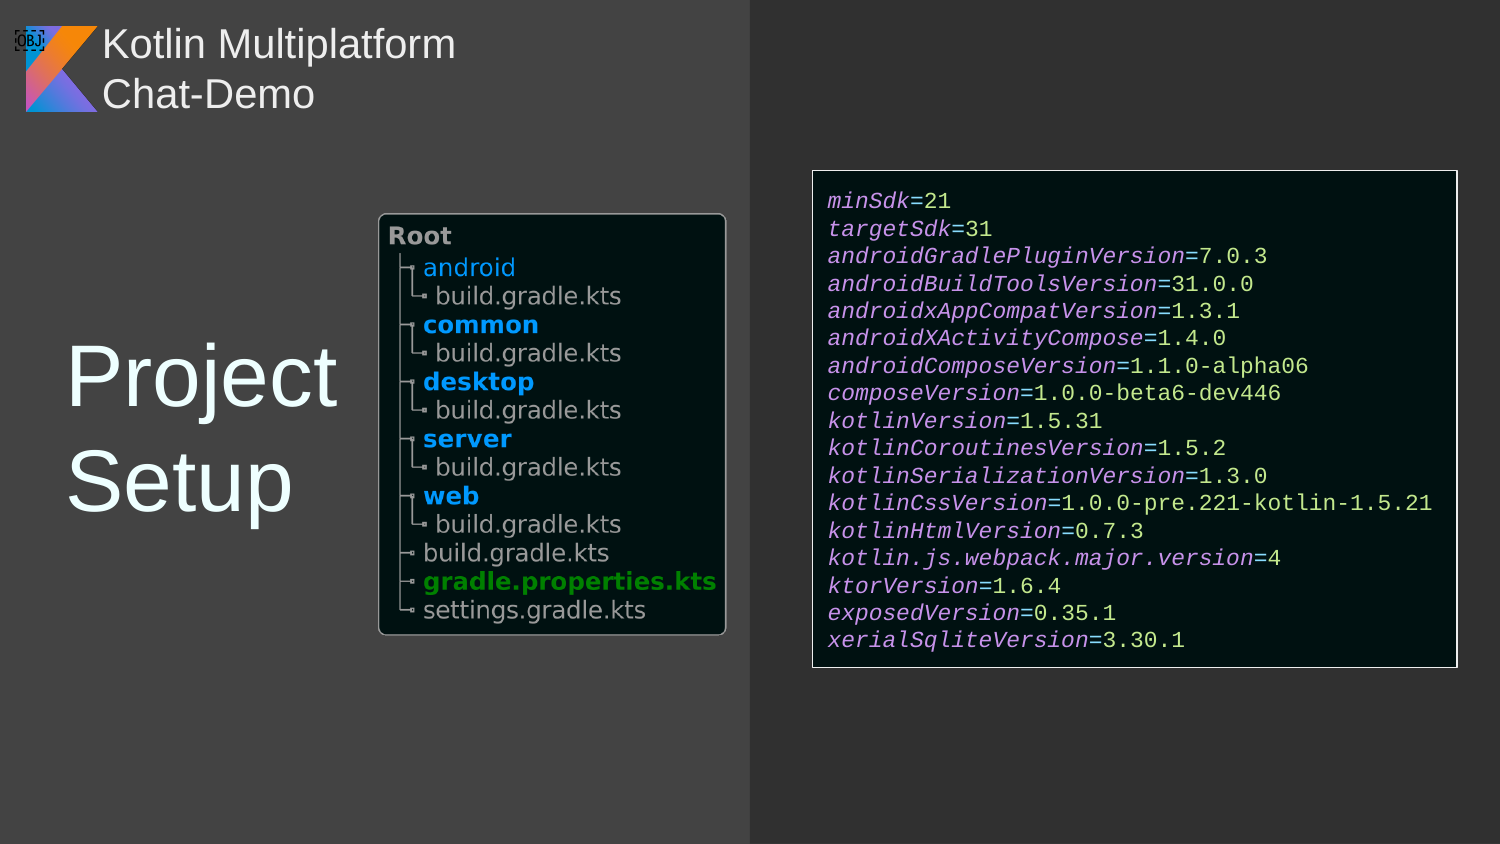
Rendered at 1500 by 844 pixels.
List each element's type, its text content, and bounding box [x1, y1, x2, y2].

picture [366, 186, 750, 658]
title Project Setup [50, 300, 366, 544]
picture [26, 26, 98, 112]
text_box minSdk=21 targetSdk=31 androidGradlePluginVersion=7.0.3 androidBuildToolsVersion=31.0.0 androidxAppCompatVersion=1.3.1 androidXActivityCompose=1.4.0 androidComposeVersion=1.1.0-alpha06 composeVersion=1.0.0-beta6-dev446 kotlinVersion=1.5.31 kotlinCoroutinesVersion=1.5.2 kotlinSerializationVersion=1.3.0 kotlinCssVersion=1.0.0-pre.221-kotlin-1.5.21 kotlinHtmlVersion=0.7.3 kotlin.js.webpack.major.version=4 ktorVersion=1.6.4 exposedVersion=0.35.1 xerialSqliteVersion=3.30.1 [812, 170, 1458, 668]
